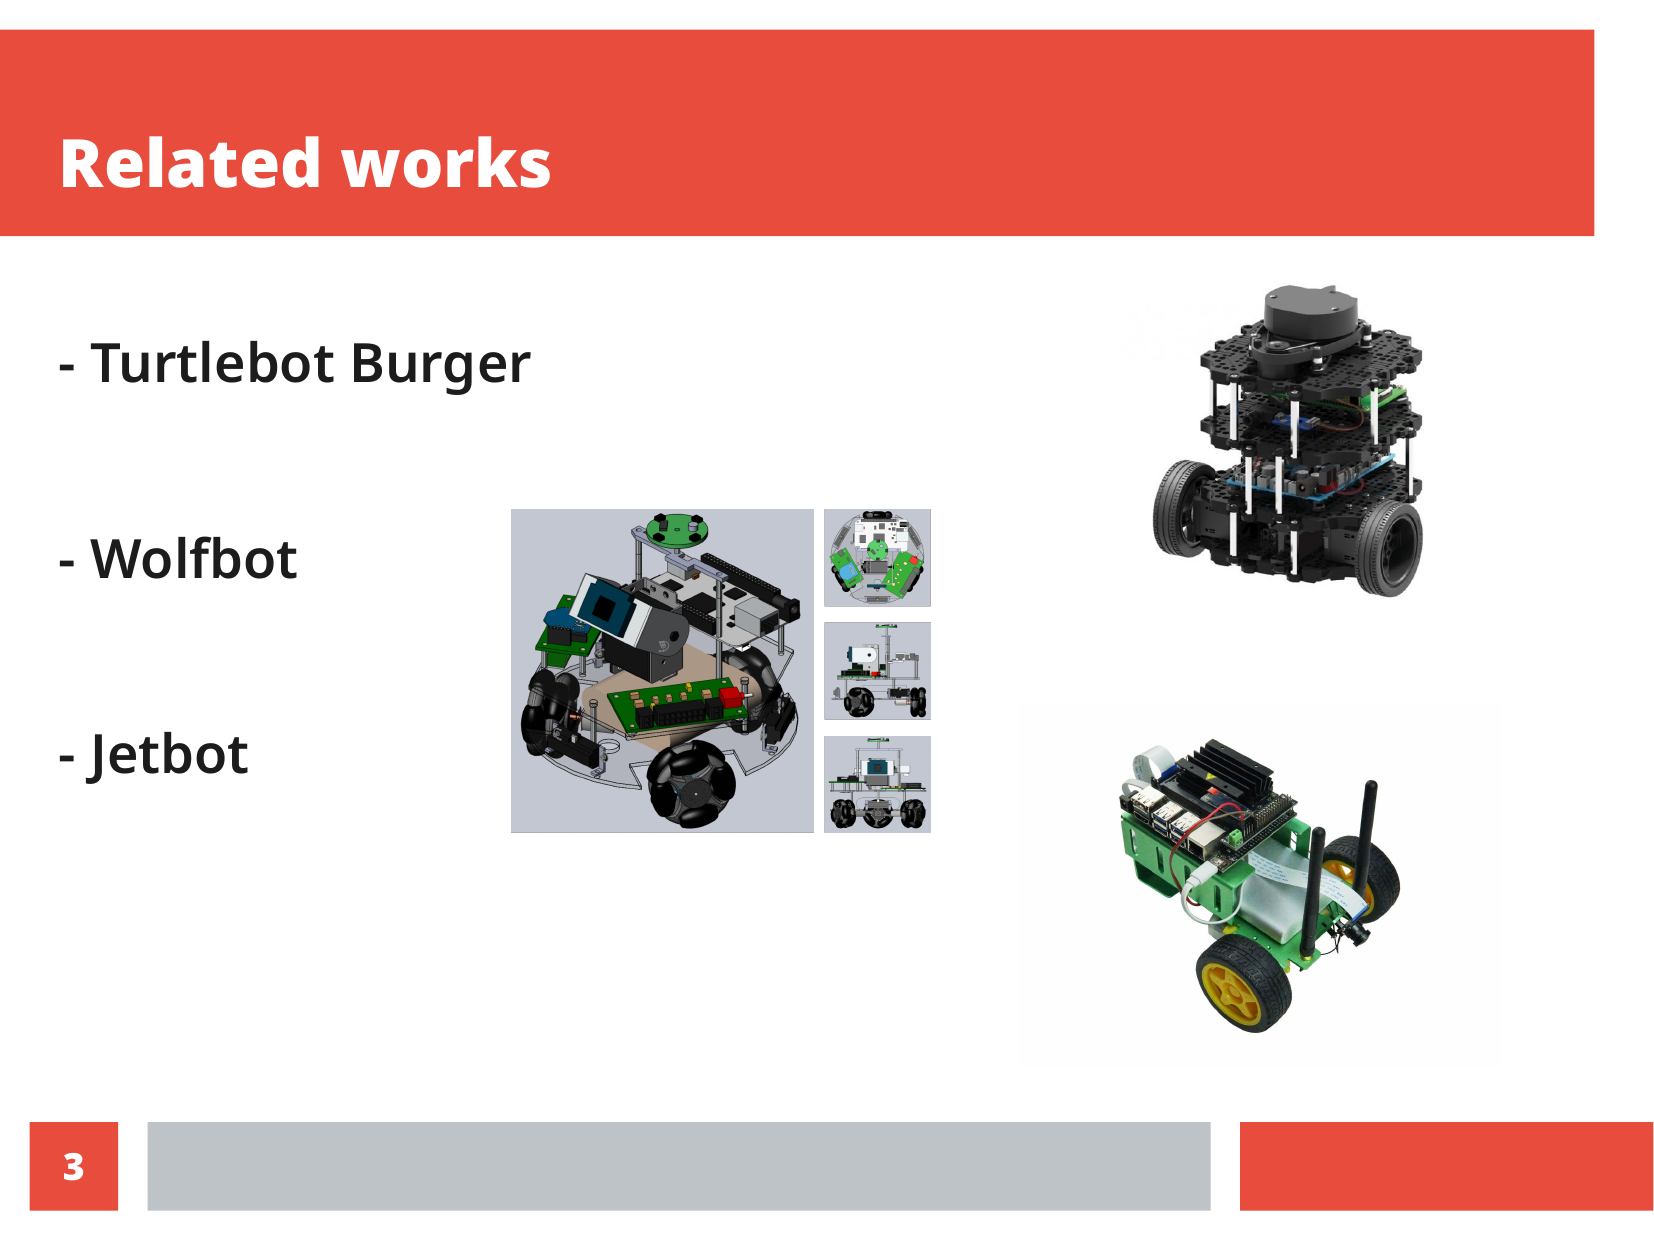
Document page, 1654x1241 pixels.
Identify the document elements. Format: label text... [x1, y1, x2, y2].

list - Turtlebot Burger - Wolfbot - Jetbot [59, 324, 1565, 1093]
picture [1018, 704, 1501, 1067]
picture [990, 273, 1561, 616]
title Related works [59, 59, 1595, 207]
picture [511, 509, 931, 833]
